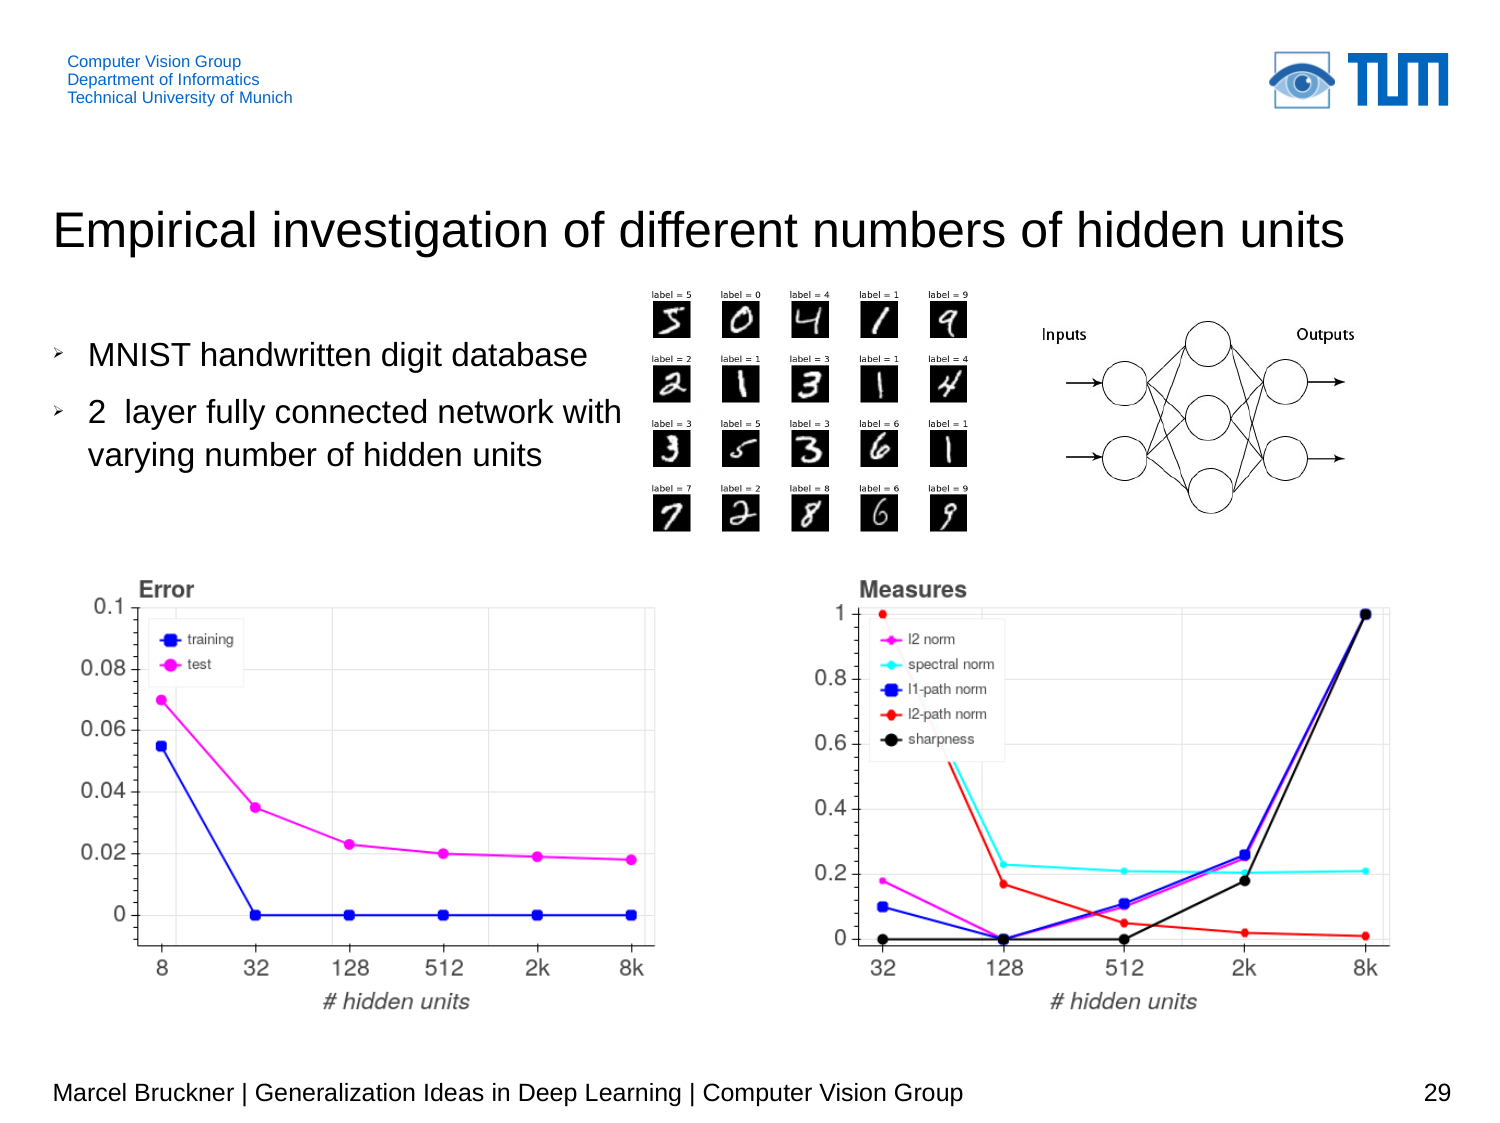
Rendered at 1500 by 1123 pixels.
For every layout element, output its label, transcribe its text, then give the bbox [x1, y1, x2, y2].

picture [810, 564, 1422, 1019]
picture [1027, 295, 1369, 532]
list MNIST handwritten digit database 2 layer fully connected network with varying number of hidden units [52, 330, 638, 777]
picture [1269, 47, 1335, 113]
title Empirical investigation of different numbers of hidden units [52, 200, 1453, 260]
picture [627, 283, 981, 549]
picture [75, 564, 687, 1019]
